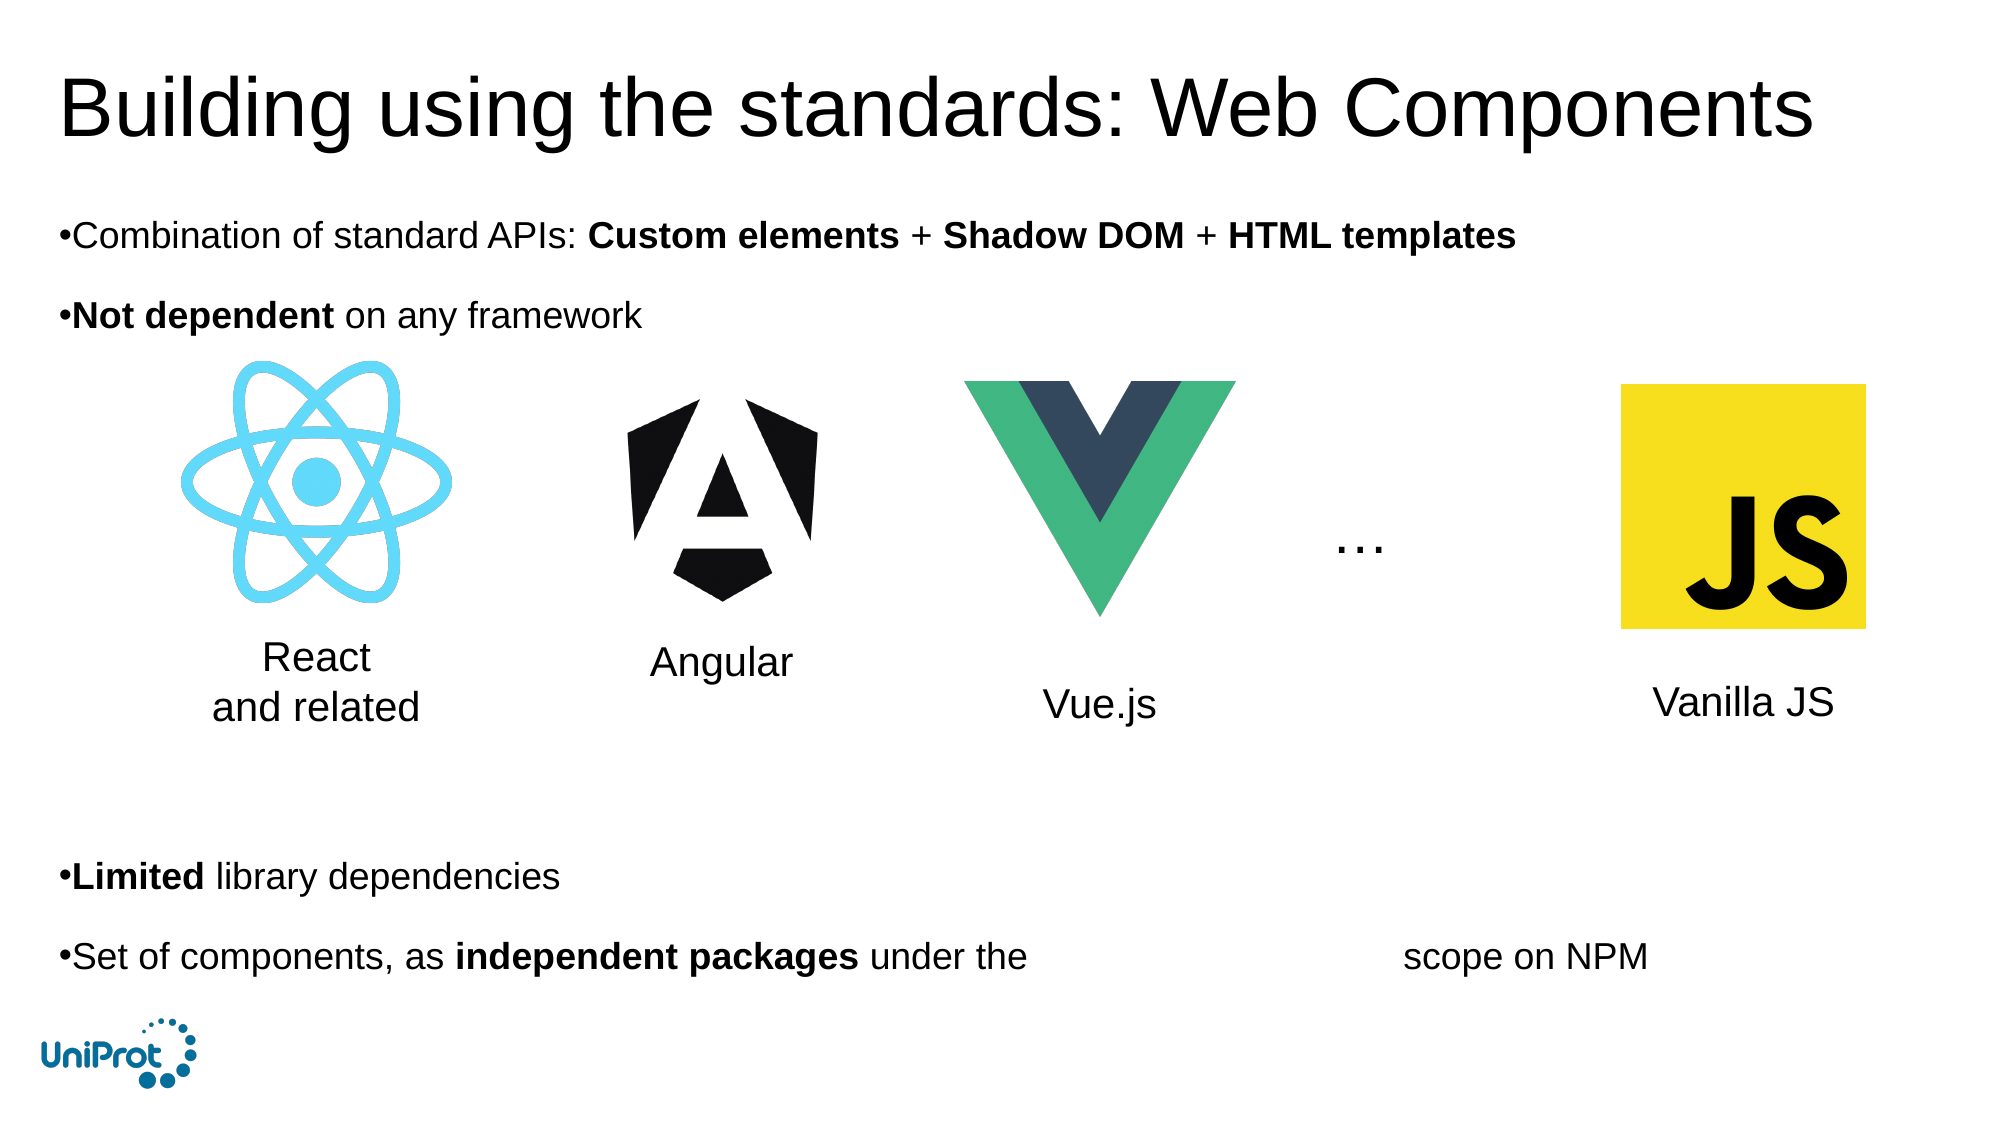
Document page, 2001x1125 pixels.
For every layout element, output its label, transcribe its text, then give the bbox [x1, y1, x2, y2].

picture [181, 361, 452, 603]
text_box Angular [538, 619, 906, 700]
text_box Vanilla JS [1560, 660, 1928, 741]
picture [1621, 384, 1866, 629]
text_box Combination of standard APIs: Custom elements + Shadow DOM + HTML templates Not dependent on any framework Limited library dependencies Set of components, as independent packages under the @nightingale-elements scope on NPM [43, 181, 1910, 983]
text_box Vue.js [916, 662, 1284, 743]
text_box React and related [132, 615, 500, 746]
text_box … [1316, 480, 1471, 581]
picture [964, 381, 1236, 617]
picture [599, 362, 844, 619]
picture [26, 1005, 212, 1103]
text_box Building using the standards: Web Components [43, 54, 1918, 267]
